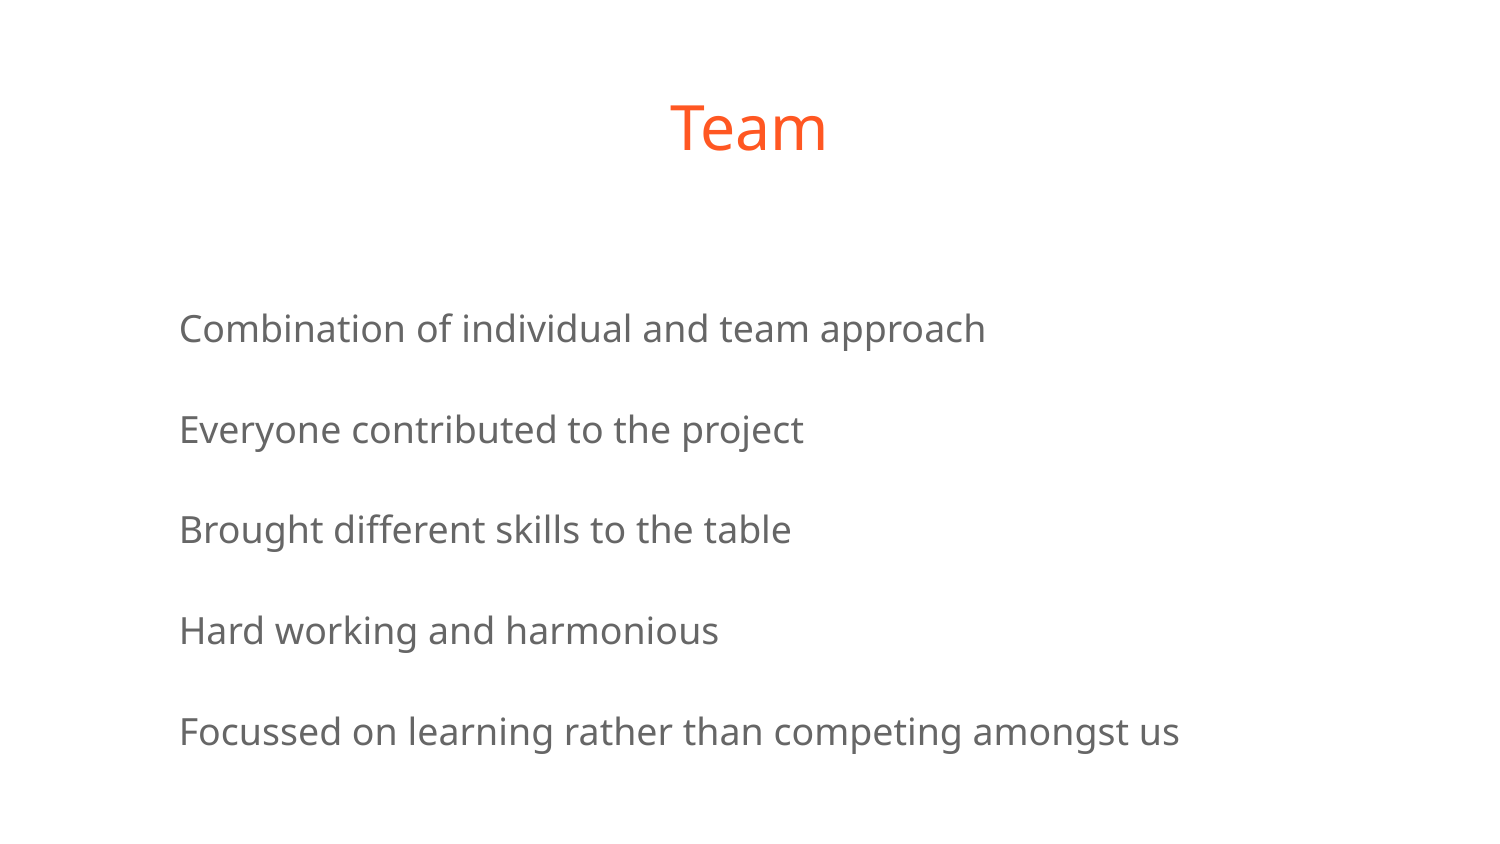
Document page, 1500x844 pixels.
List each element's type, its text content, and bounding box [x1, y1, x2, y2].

list Combination of individual and team approach Everyone contributed to the project Brought different skills to the table Hard working and harmonious Focussed on learning rather than competing amongst us [51, 189, 1449, 750]
title Team [51, 72, 1449, 167]
